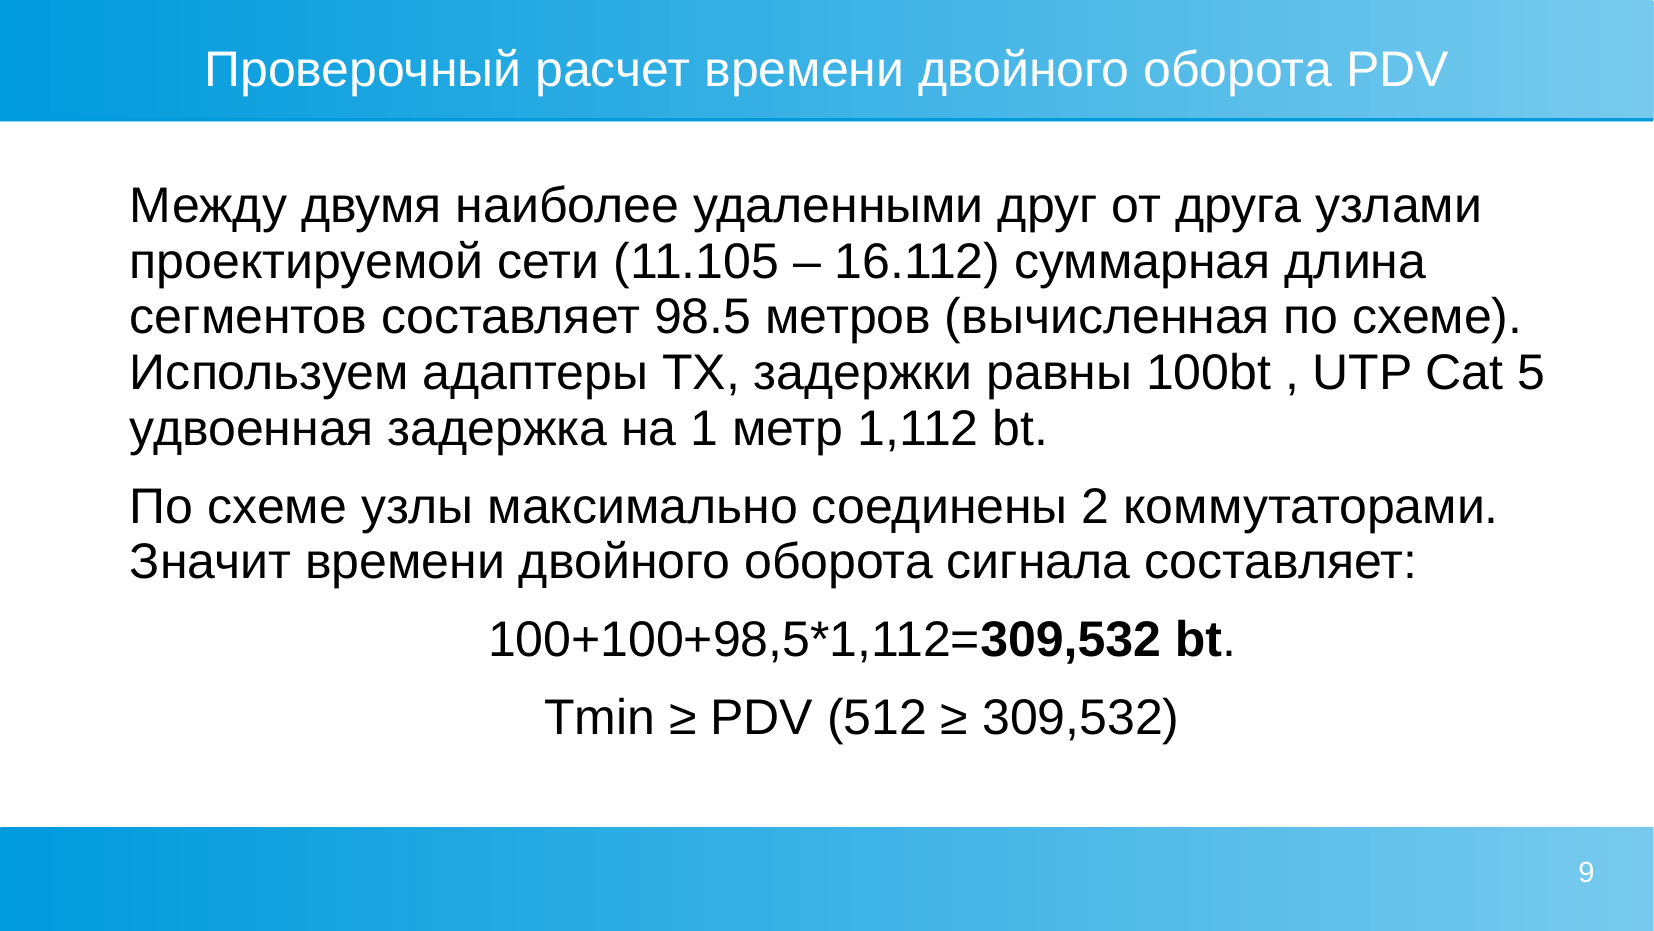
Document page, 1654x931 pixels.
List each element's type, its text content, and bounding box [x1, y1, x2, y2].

title Проверочный расчет времени двойного оборота PDV [59, 29, 1595, 108]
list Между двумя наиболее удаленными друг от друга узлами проектируемой сети (11.105 – 16.112) суммарная длина сегментов составляет 98.5 метров (вычисленная по схеме). Используем адаптеры TX, задержки равны 100bt , UTP Cat 5 удвоенная задержка на 1 метр 1,112 bt. По схеме узлы максимально соединены 2 коммутаторами. Значит времени двойного оборота сигнала составляет: 100+100+98,5*1,112=309,532 bt. Tmin ≥ PDV (512 ≥ 309,532) [59, 177, 1595, 768]
